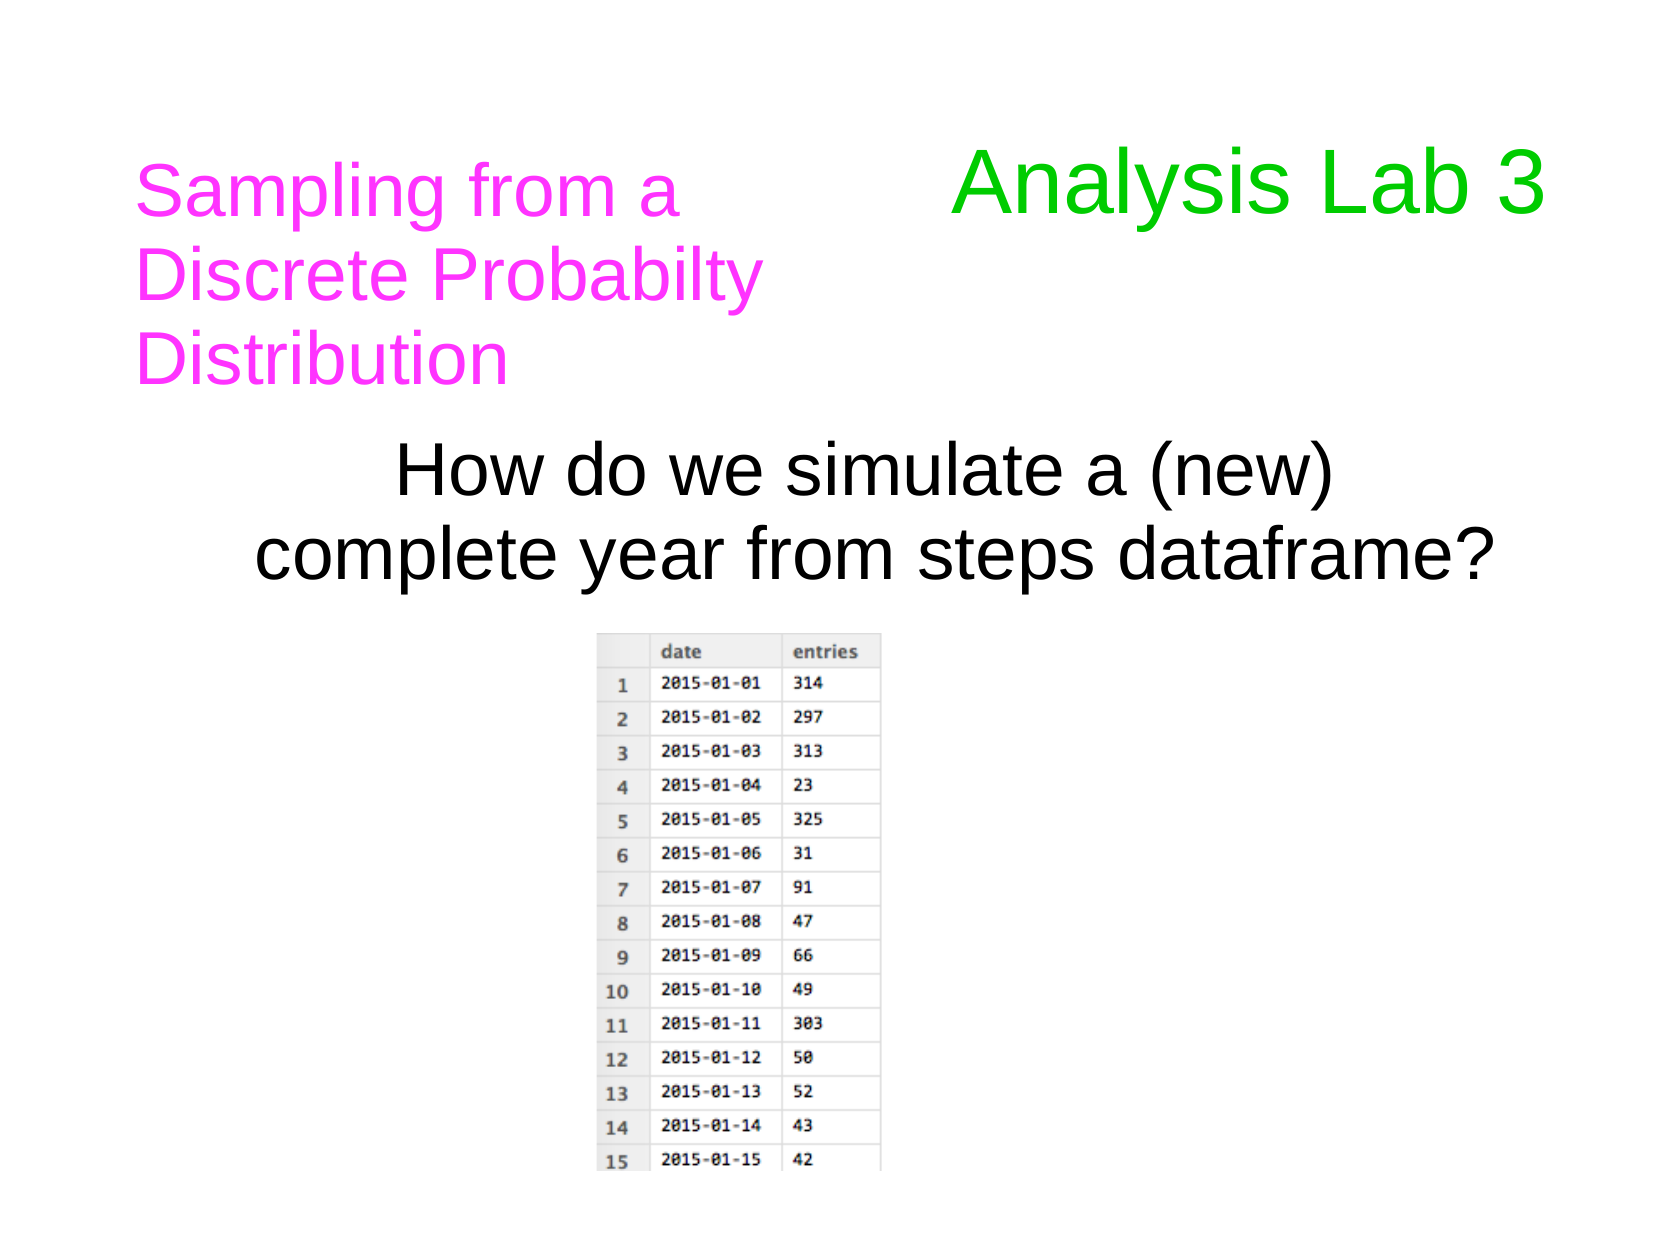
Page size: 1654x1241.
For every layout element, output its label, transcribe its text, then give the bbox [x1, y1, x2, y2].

title Analysis Lab 3 [60, 77, 1549, 286]
text_box Sampling from a Discrete Probabilty Distribution [120, 140, 1006, 450]
text_box How do we simulate a (new) complete year from steps dataframe? [240, 420, 1512, 603]
picture [596, 633, 917, 1171]
